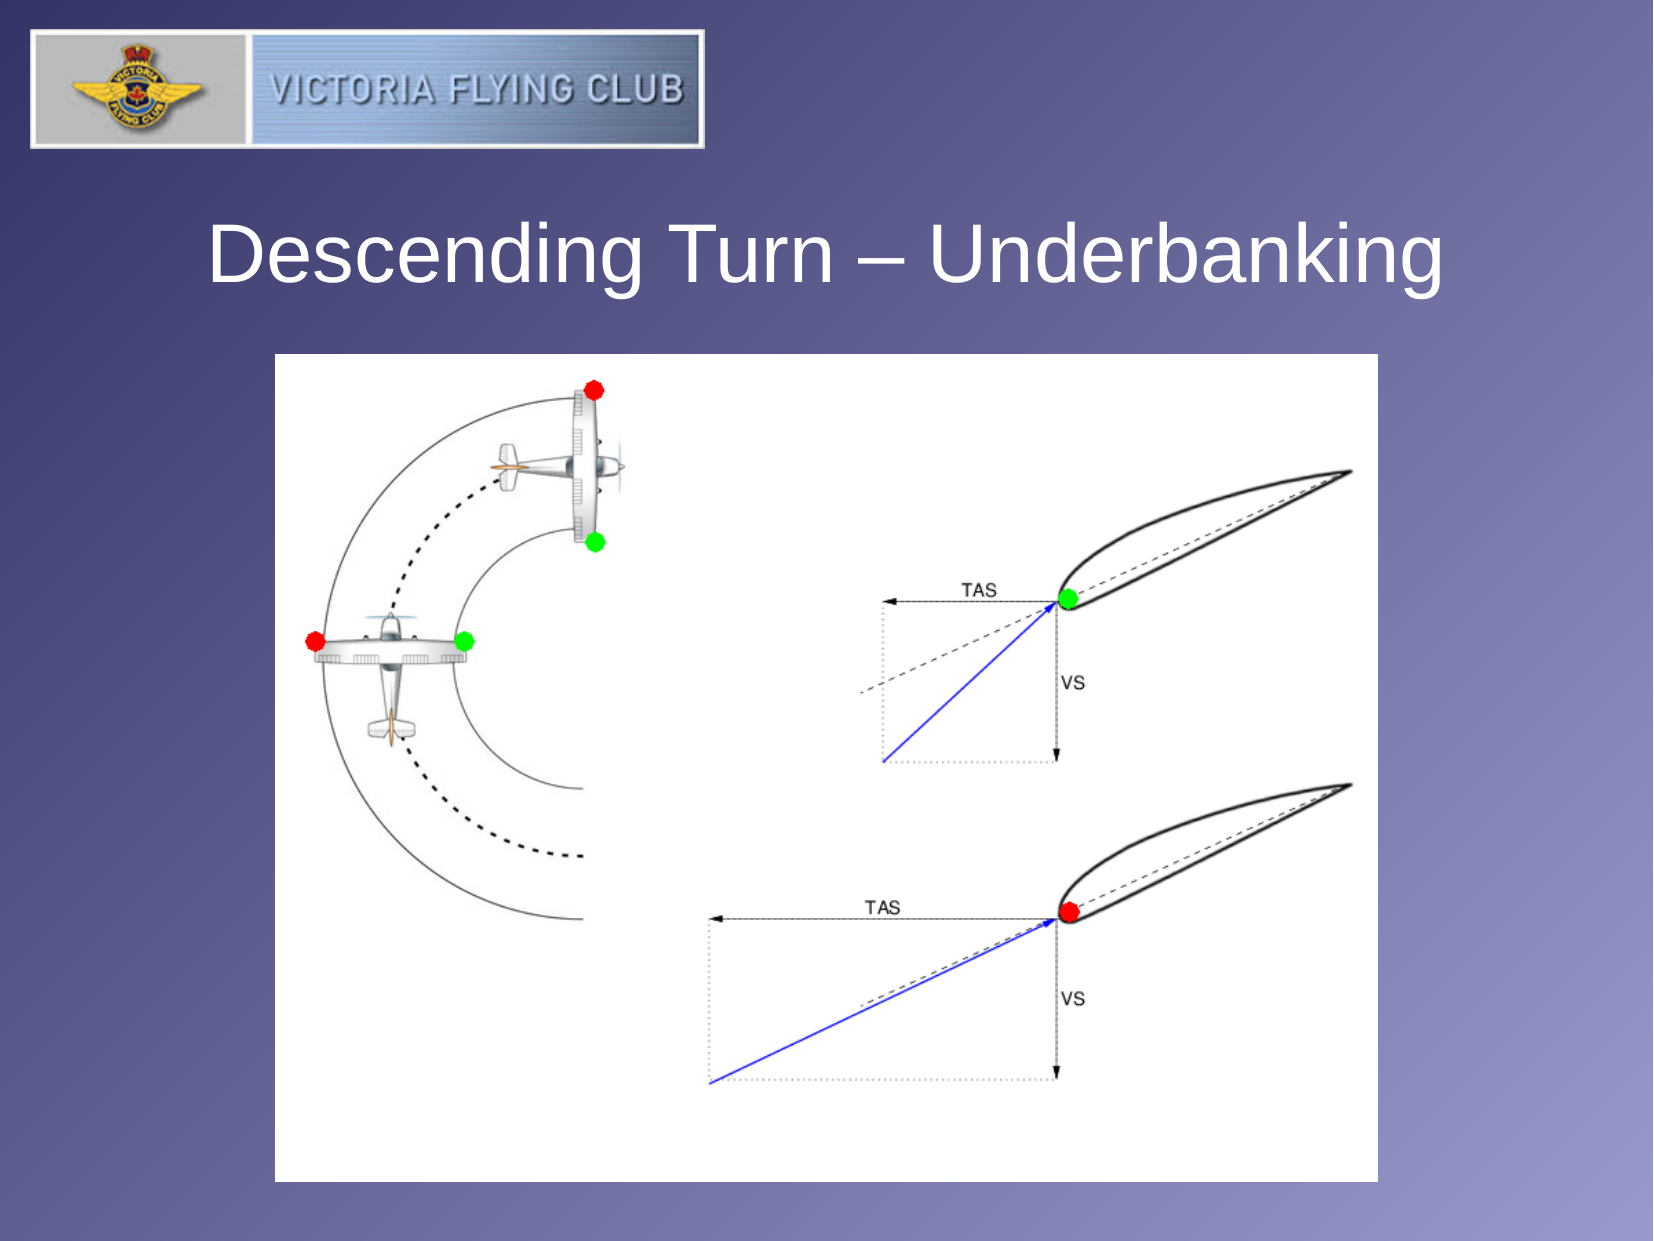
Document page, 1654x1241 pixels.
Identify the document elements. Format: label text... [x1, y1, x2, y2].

picture [275, 354, 1378, 1182]
title Descending Turn – Underbanking [82, 150, 1571, 358]
picture [30, 29, 705, 149]
